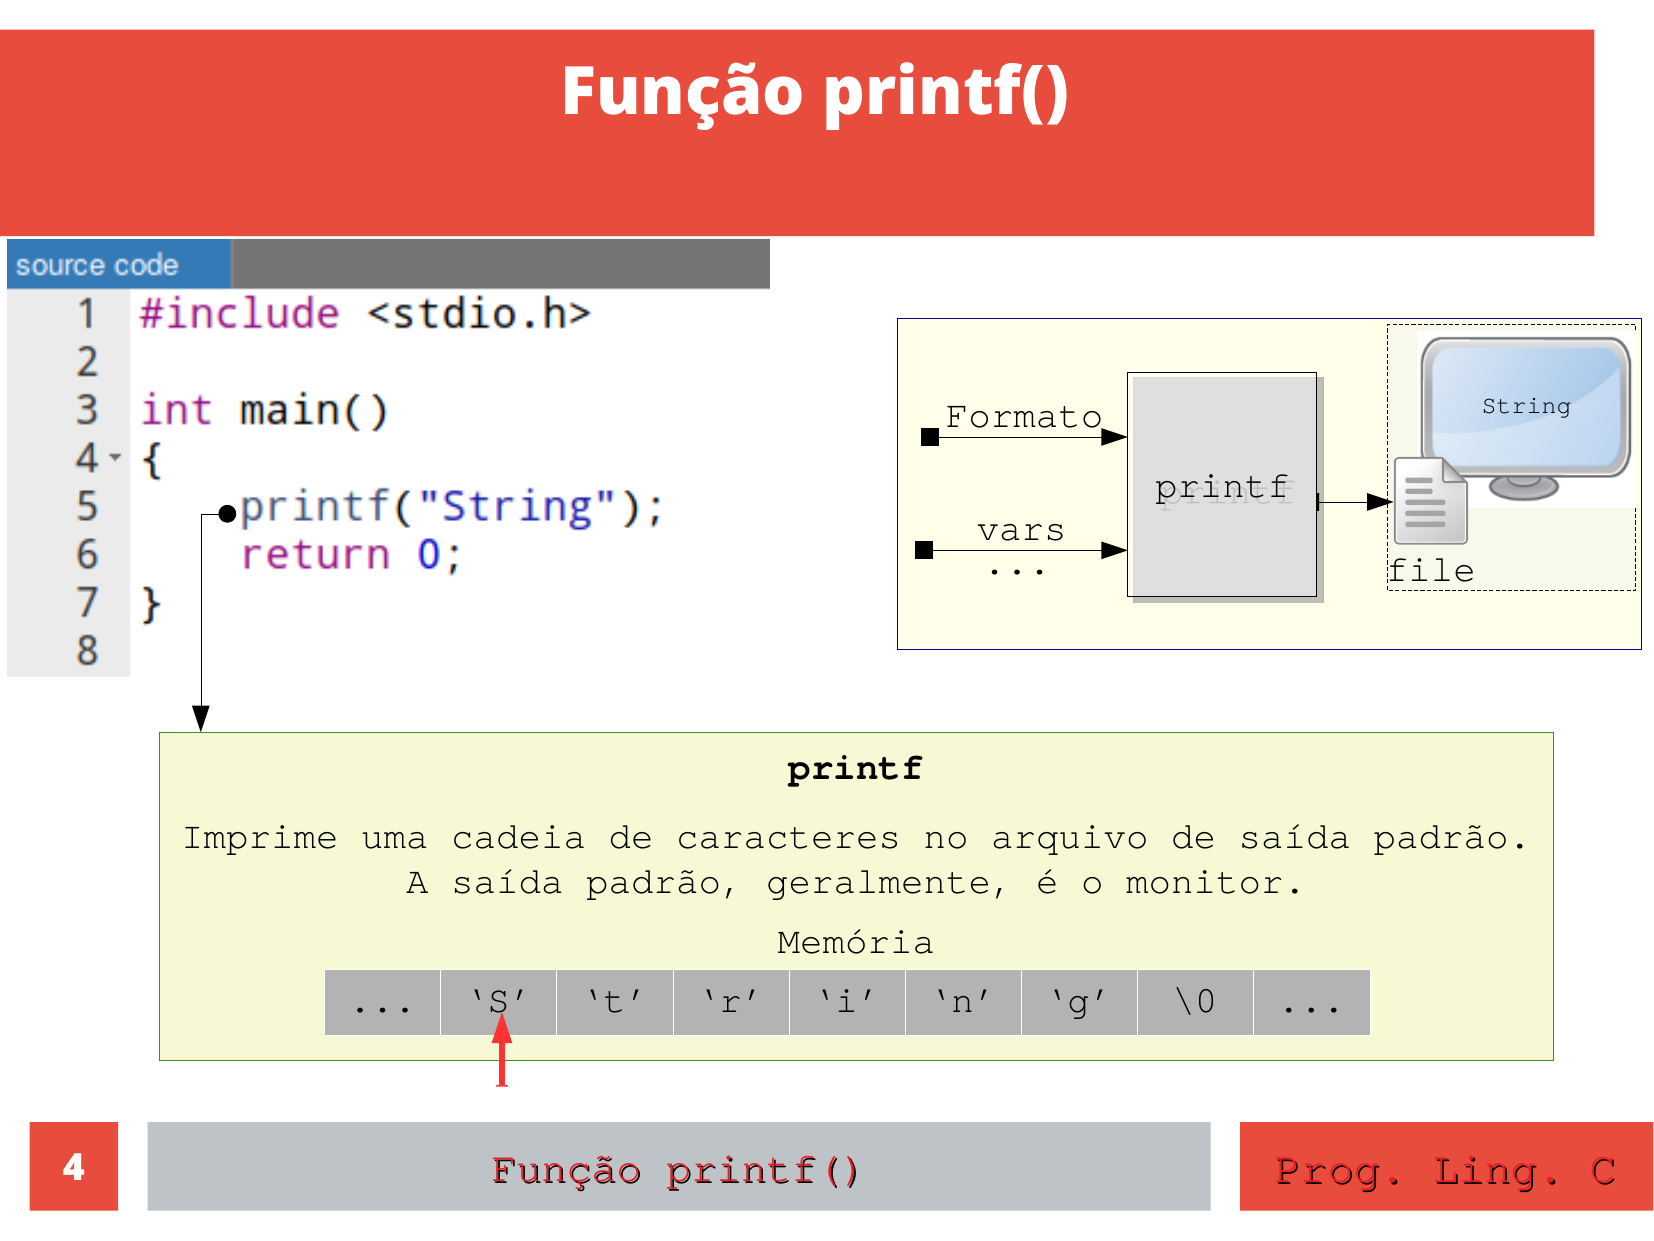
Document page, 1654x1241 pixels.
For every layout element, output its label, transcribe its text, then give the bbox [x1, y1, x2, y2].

table_header \0 [1138, 970, 1253, 1035]
text_box Prog. Ling. C [1233, 1133, 1654, 1202]
table_header ‘i’ [790, 970, 905, 1035]
picture [1375, 331, 1636, 556]
picture [7, 239, 770, 677]
table_header ‘g’ [1022, 970, 1137, 1035]
table_header ‘t’ [557, 970, 673, 1035]
table_header ‘S’ [441, 970, 556, 1035]
text_box printf Imprime uma cadeia de caracteres no arquivo de saída padrão. A saída padrão, geralmente, é o monitor. Memória [159, 732, 1554, 1061]
title Função printf() [283, 42, 1347, 225]
table_header ... [1254, 970, 1370, 1035]
table_header ‘r’ [674, 970, 789, 1035]
table_header ‘n’ [906, 970, 1021, 1035]
text_box Função printf() [197, 1133, 1162, 1199]
text_box [897, 318, 1642, 650]
table_header ... [325, 970, 440, 1035]
text_box ... [968, 531, 1066, 592]
text_box printf [1127, 372, 1317, 597]
